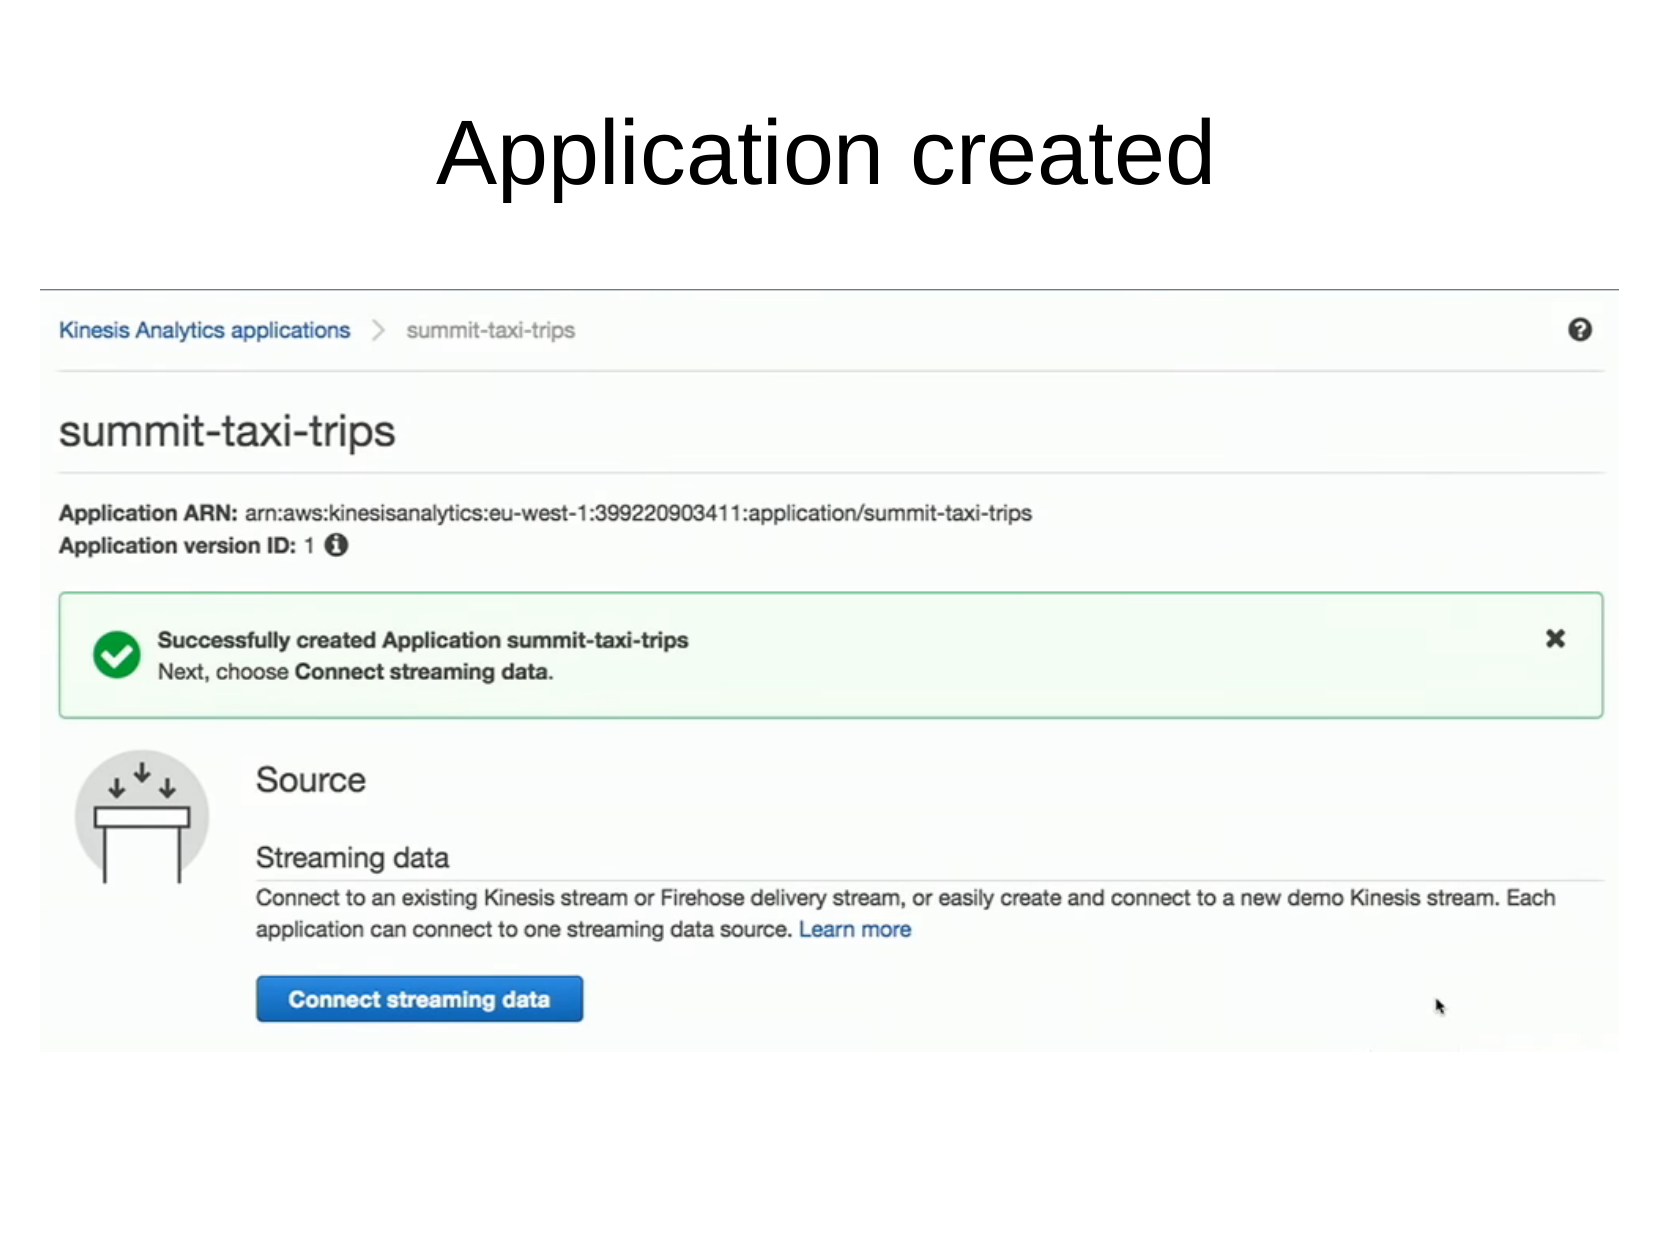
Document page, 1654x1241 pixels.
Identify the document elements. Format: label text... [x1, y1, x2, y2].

title Application created [82, 49, 1571, 257]
picture [40, 289, 1619, 1052]
